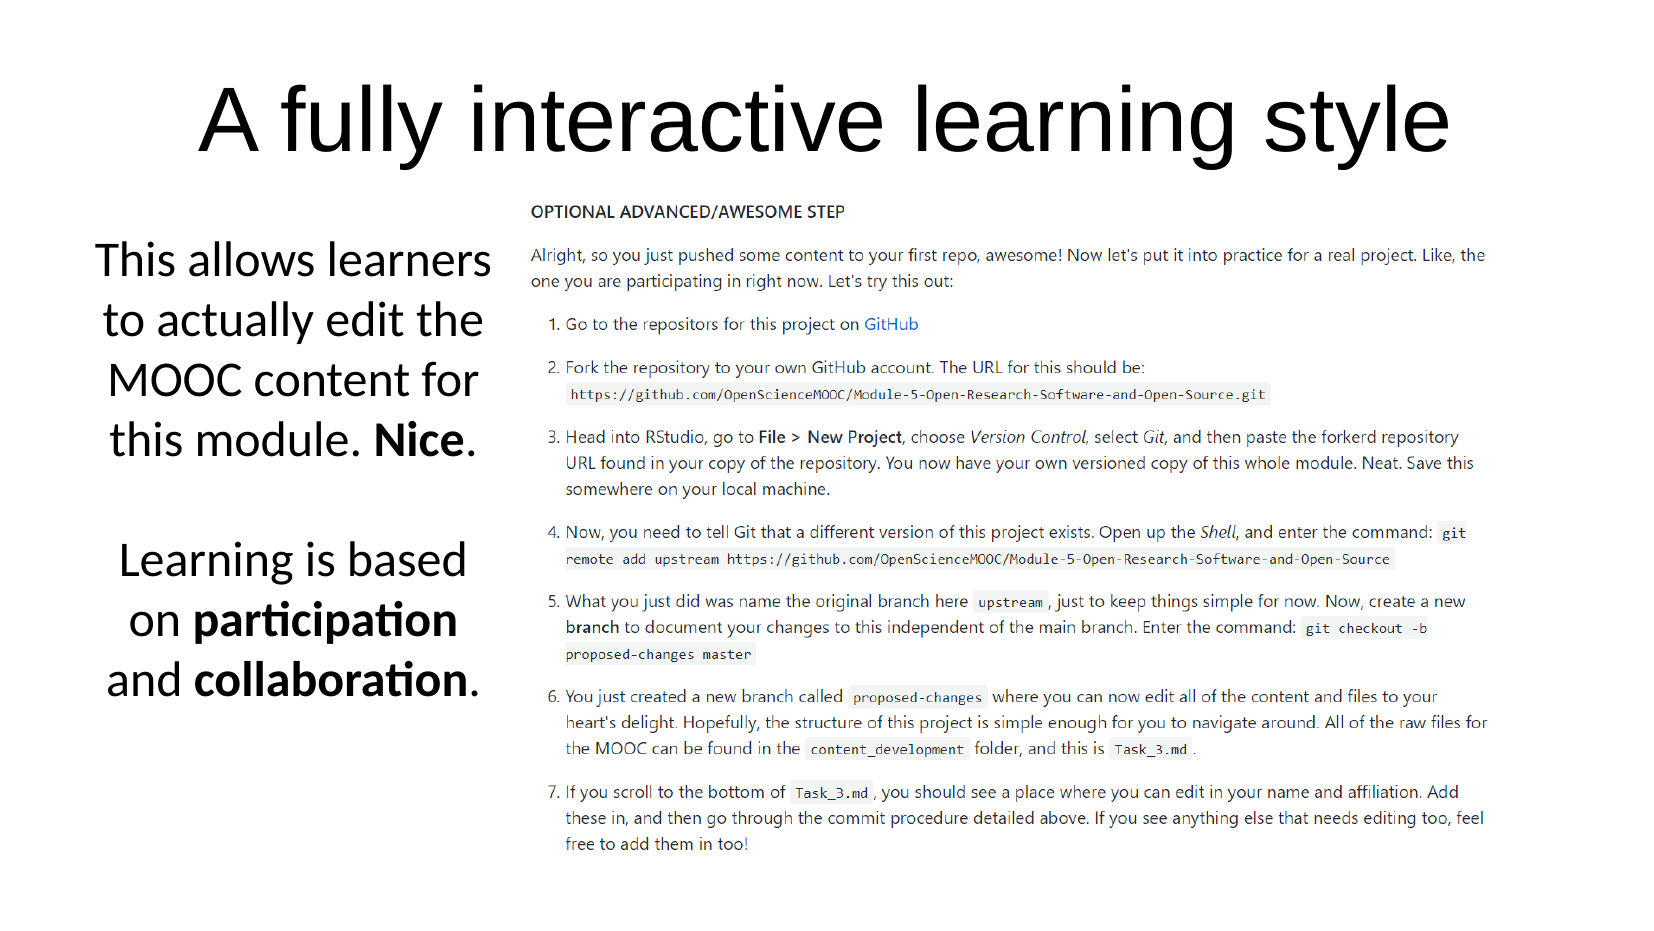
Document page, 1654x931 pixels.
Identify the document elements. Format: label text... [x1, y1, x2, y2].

title A fully interactive learning style [82, 37, 1571, 193]
picture [510, 181, 1508, 871]
text_box This allows learners to actually edit the MOOC content for this module. Nice. Learning is based on participation and collaboration. [75, 219, 511, 719]
